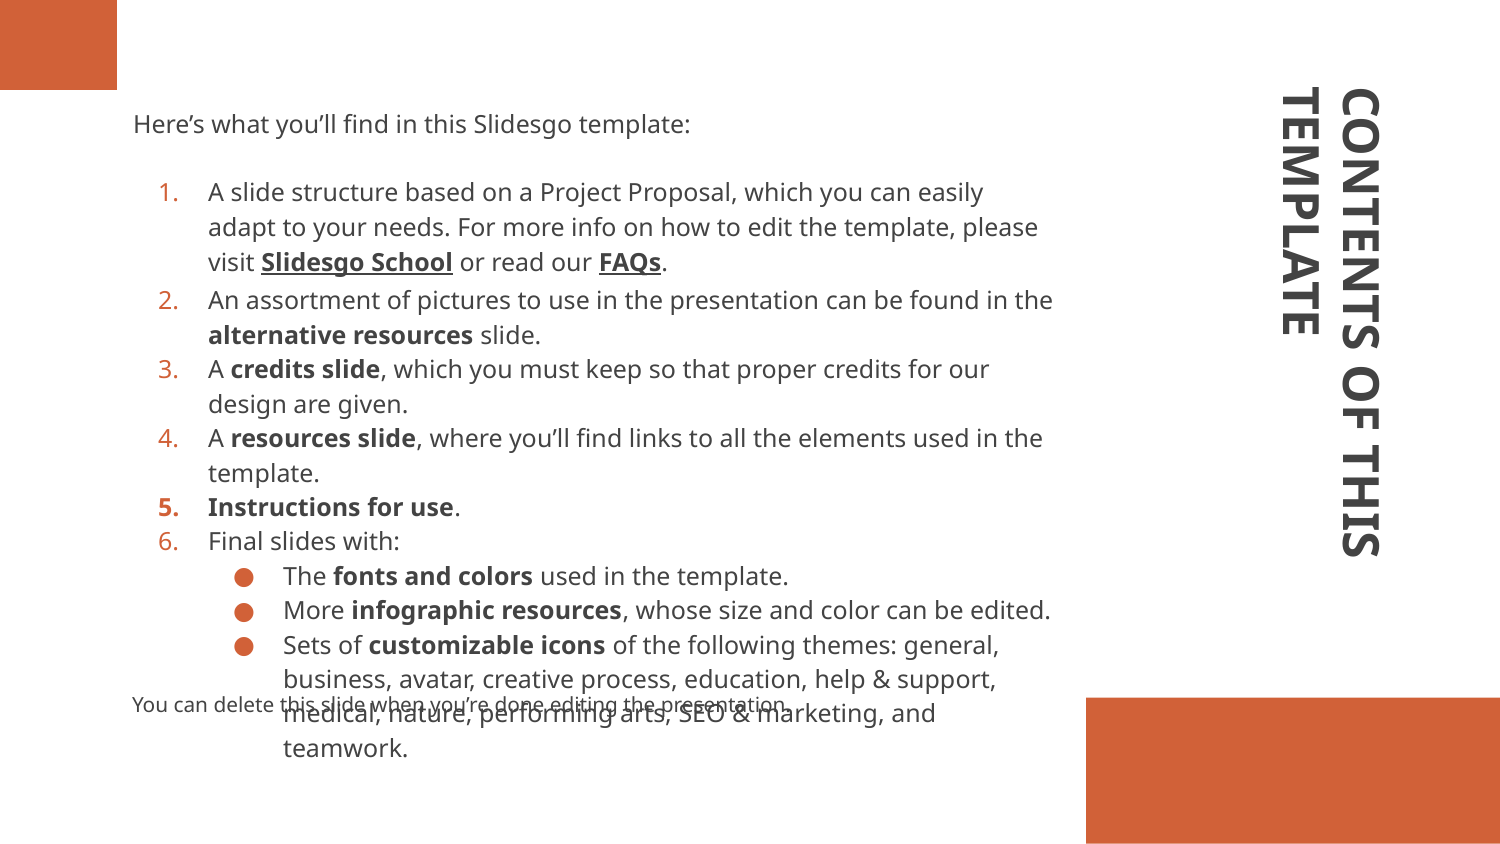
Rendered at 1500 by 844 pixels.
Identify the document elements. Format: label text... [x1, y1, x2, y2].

subtitle Here’s what you’ll find in this Slidesgo template: A slide structure based on a Project Proposal, which you can easily adapt to your needs. For more info on how to edit the template, please visit Slidesgo School or read our FAQs. An assortment of pictures to use in the presentation can be found in the alternative resources slide. A credits slide, which you must keep so that proper credits for our design are given. A resources slide, where you’ll find links to all the elements used in the template. Instructions for use. Final slides with: The fonts and colors used in the template. More infographic resources, whose size and color can be edited. Sets of customizable icons of the following themes: general, business, avatar, creative process, education, help & support, medical, nature, performing arts, SEO & marketing, and teamwork. [118, 88, 1074, 676]
text_box You can delete this slide when you’re done editing the presentation. [117, 676, 1137, 763]
text_box [0, 0, 117, 90]
text_box [1086, 697, 1500, 844]
title CONTENTS OF THIS TEMPLATE [1328, 71, 1409, 643]
